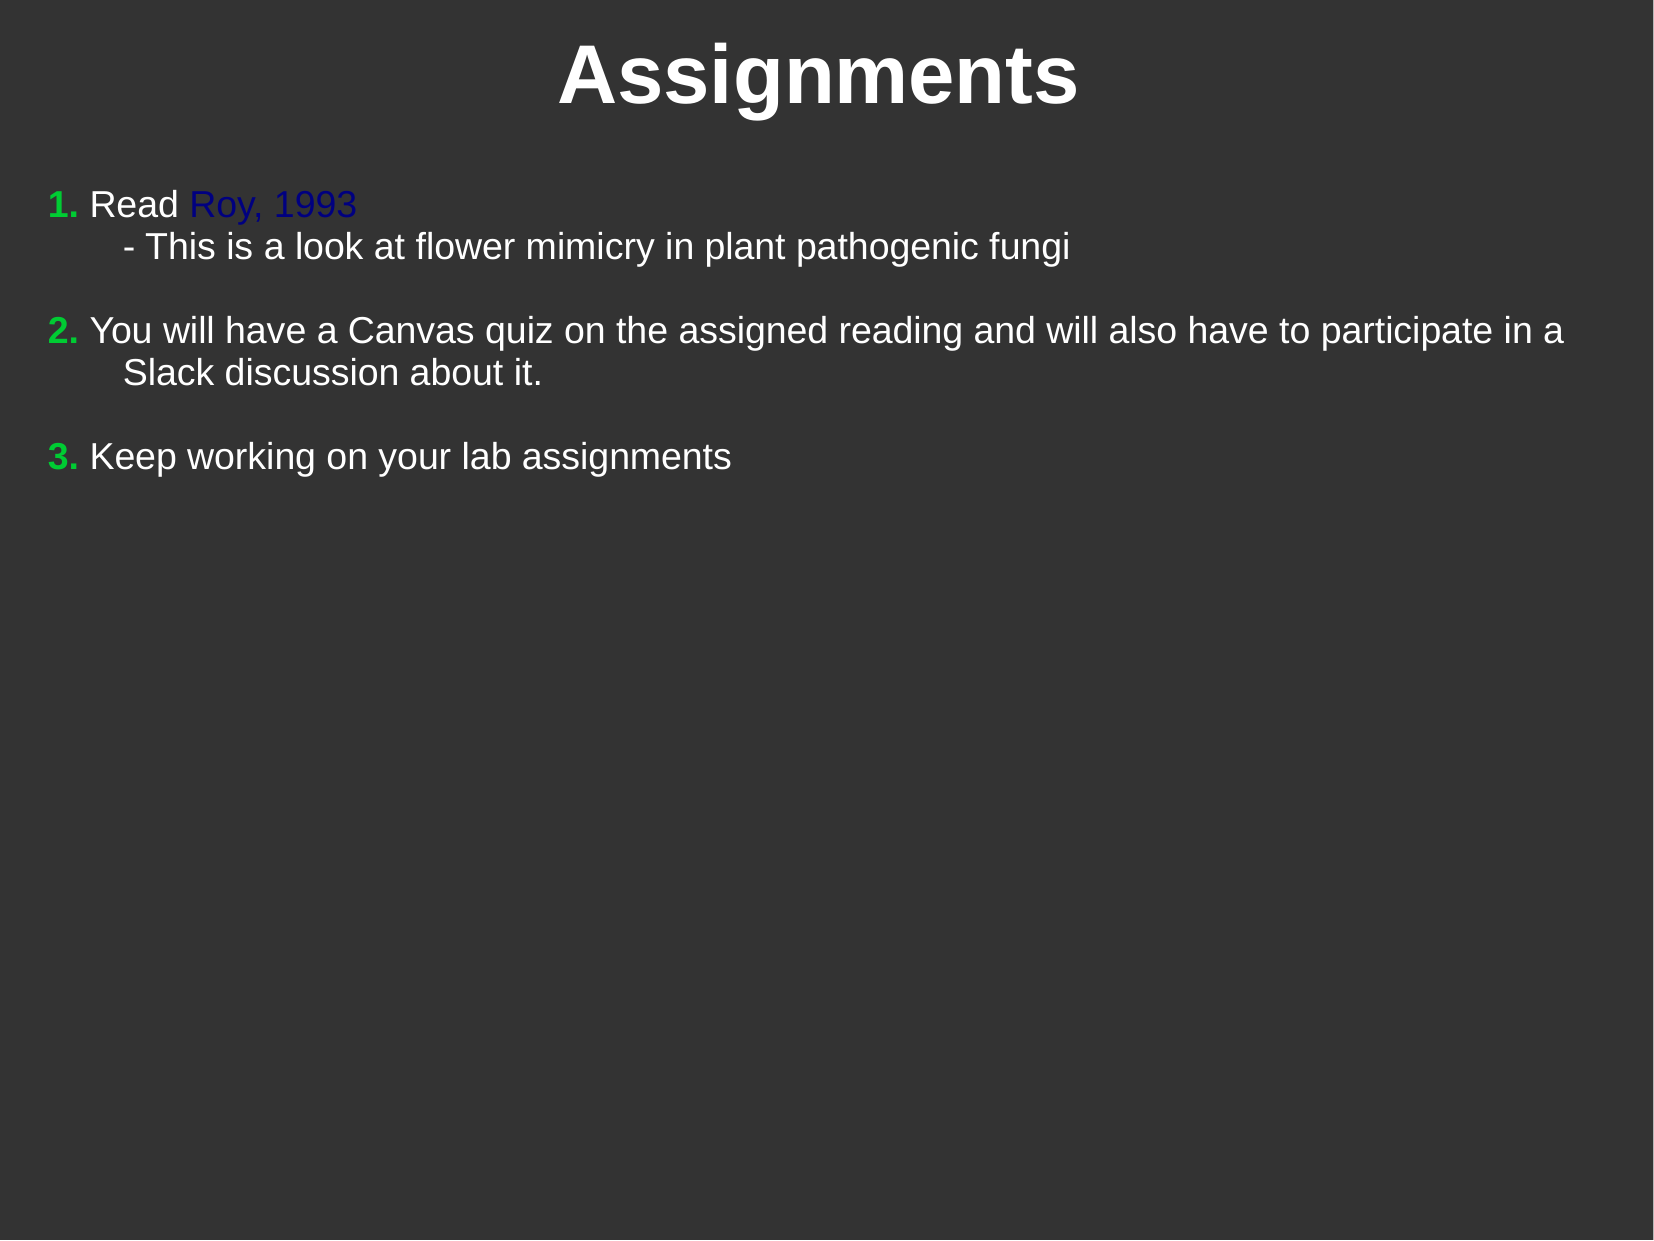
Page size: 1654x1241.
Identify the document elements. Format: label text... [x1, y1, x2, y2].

text_box 1. Read Roy, 1993 - This is a look at flower mimicry in plant pathogenic fungi 2. You will have a Canvas quiz on the assigned reading and will also have to participate in a Slack discussion about it. 3. Keep working on your lab assignments [33, 175, 1620, 989]
text_box Assignments [21, 21, 1617, 129]
